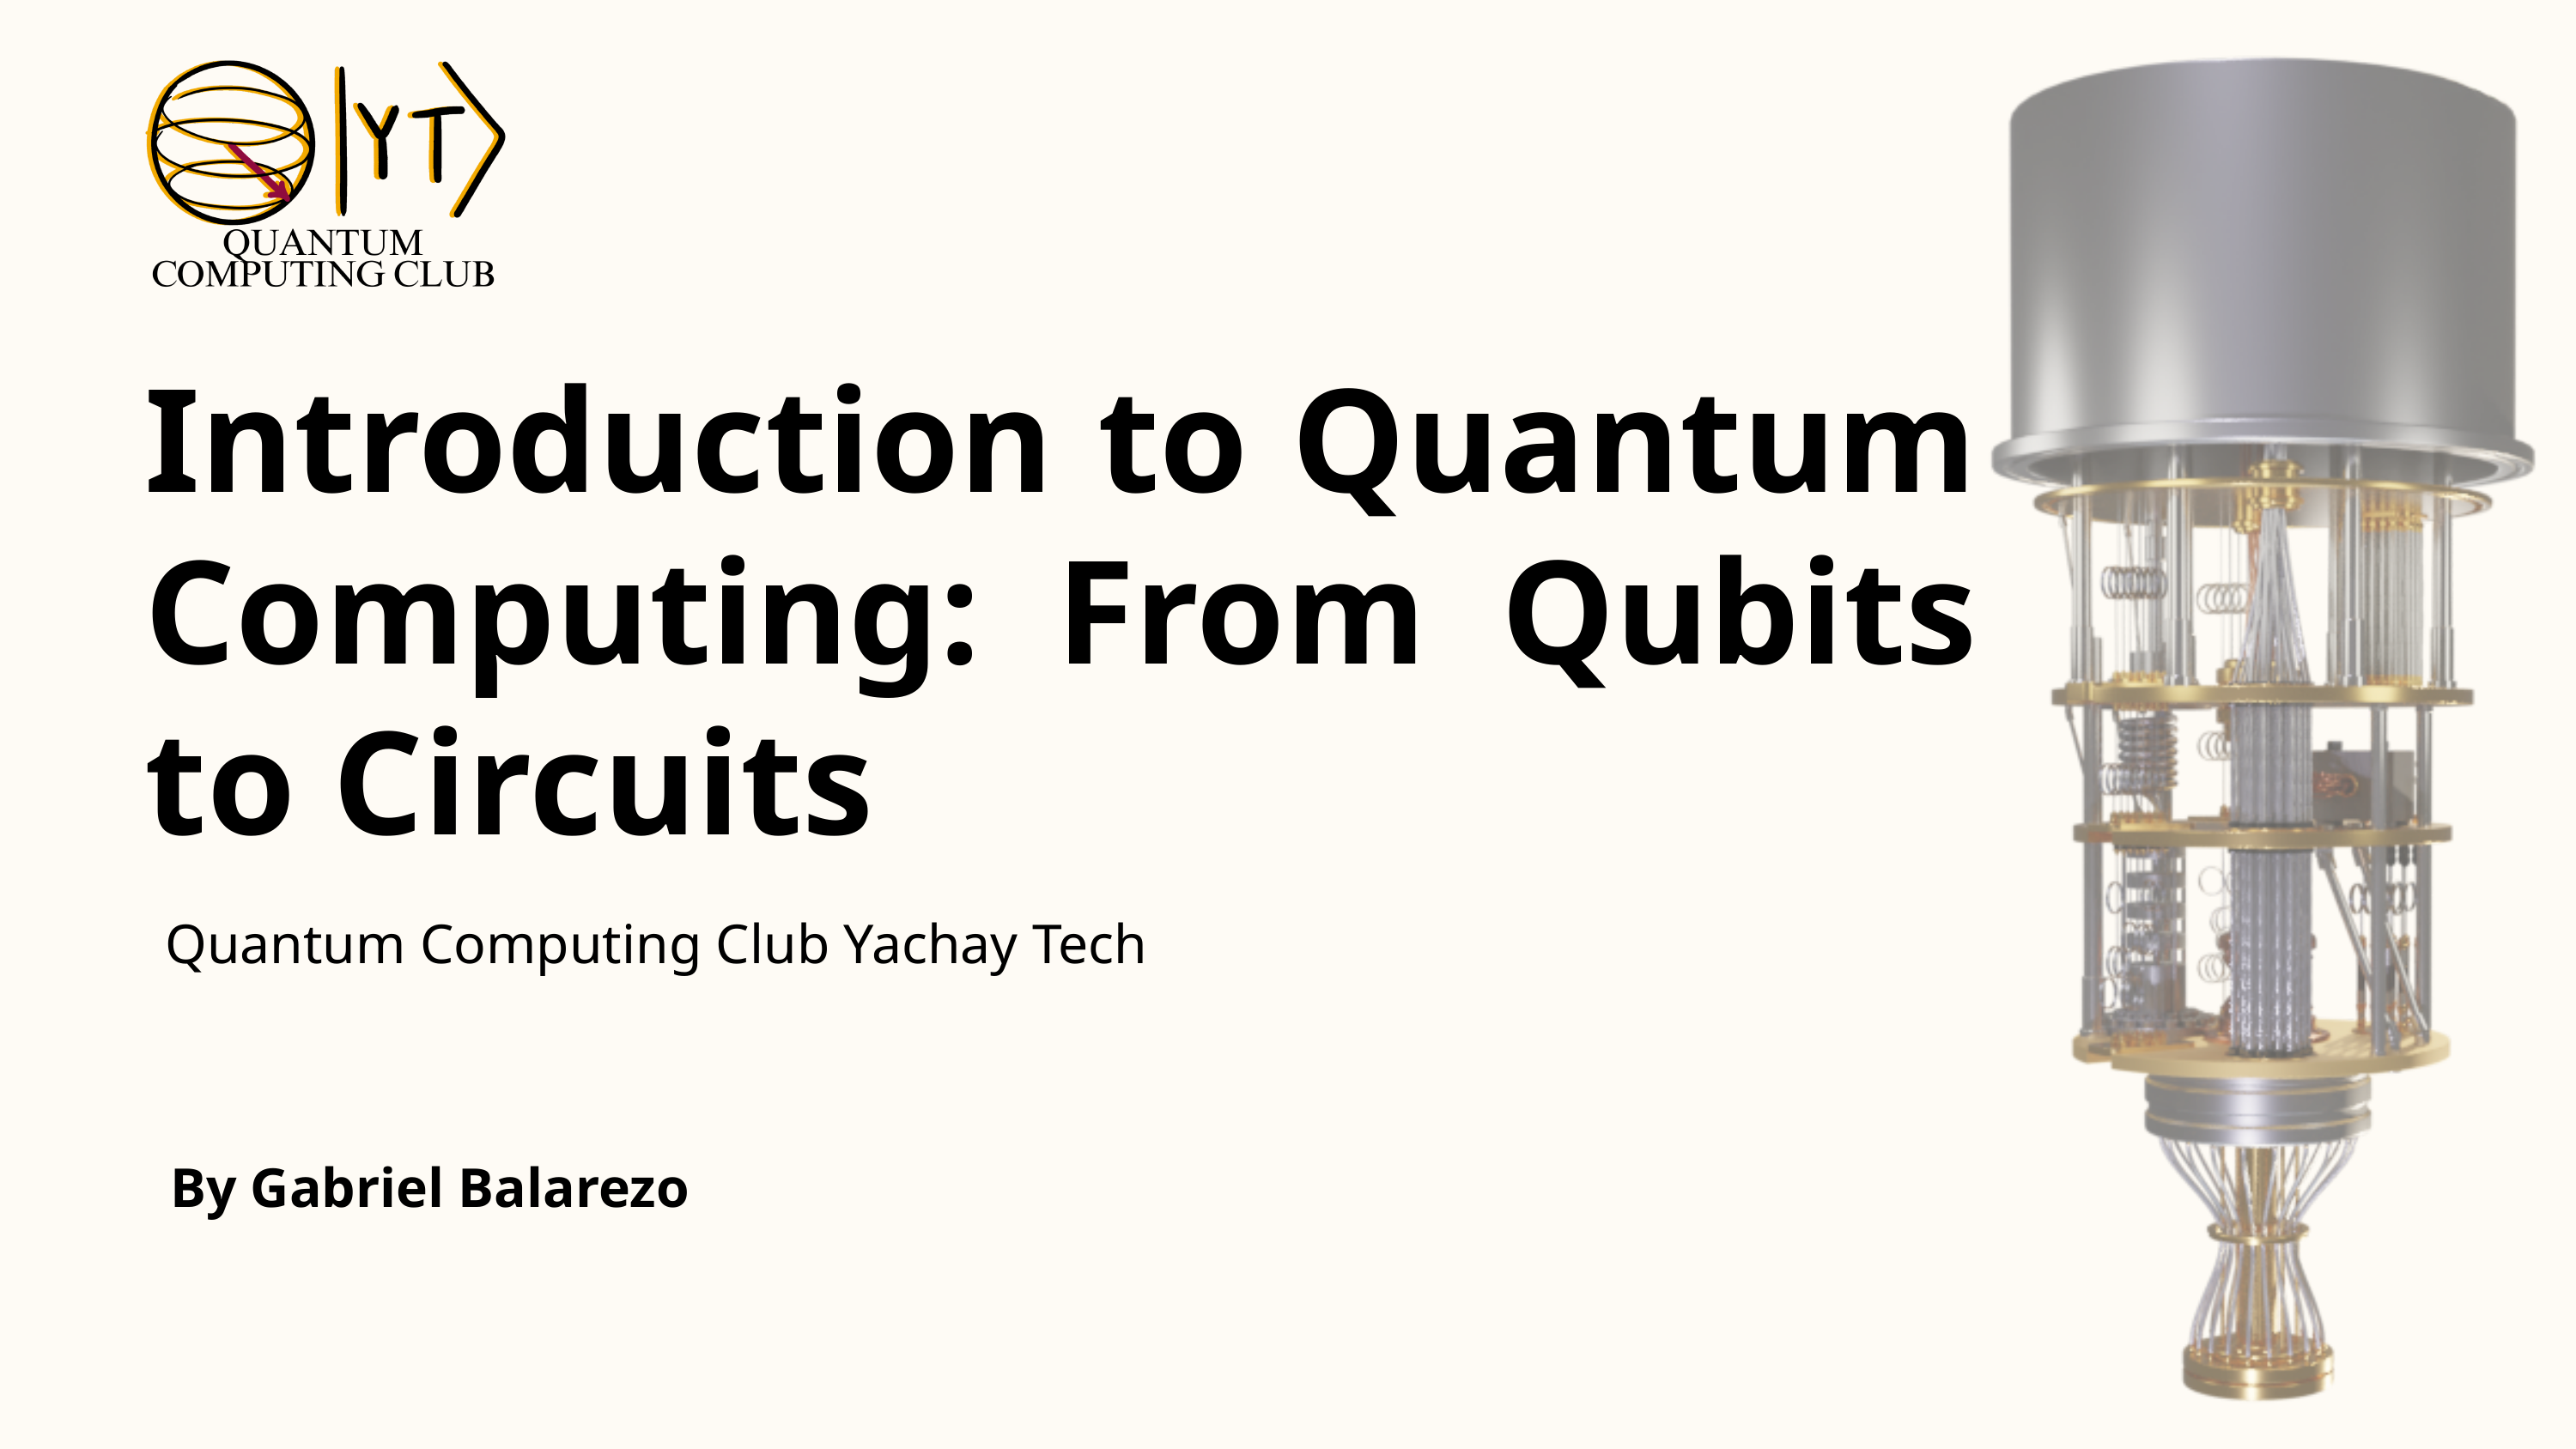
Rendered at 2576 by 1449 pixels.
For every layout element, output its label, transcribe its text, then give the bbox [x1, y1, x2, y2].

picture [1617, 0, 2576, 1449]
text_box Quantum Computing Club Yachay Tech [165, 898, 2214, 974]
picture [128, 0, 523, 518]
text_box Introduction to Quantum Computing: From Qubits to Circuits [535, 430, 566, 476]
text_box By Gabriel Balarezo [170, 1143, 918, 1218]
text_box Introduction to Quantum Computing: From Qubits to Circuits [144, 349, 1978, 864]
